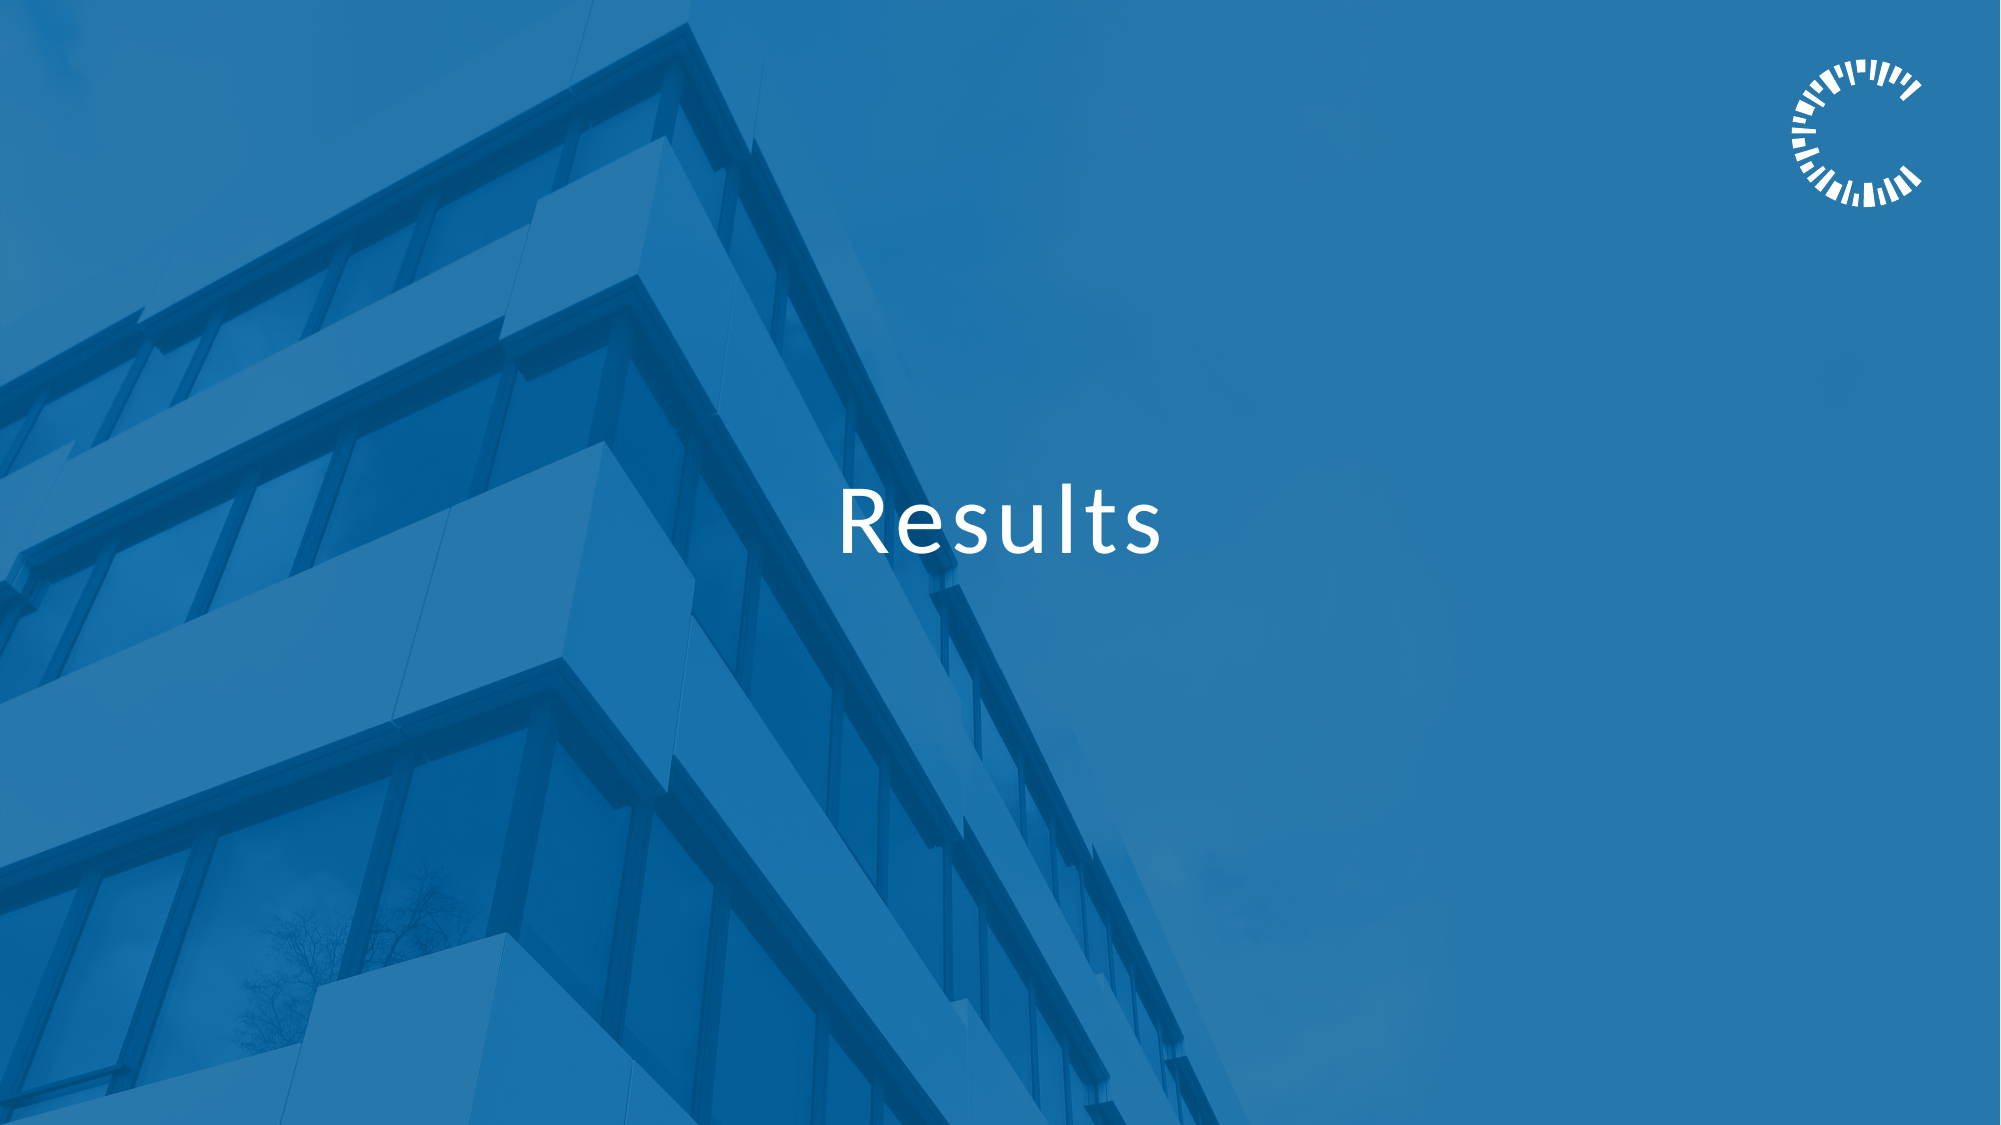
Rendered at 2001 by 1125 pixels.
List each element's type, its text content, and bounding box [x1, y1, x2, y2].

list Results [78, 448, 1922, 840]
picture [0, 0, 2001, 1125]
